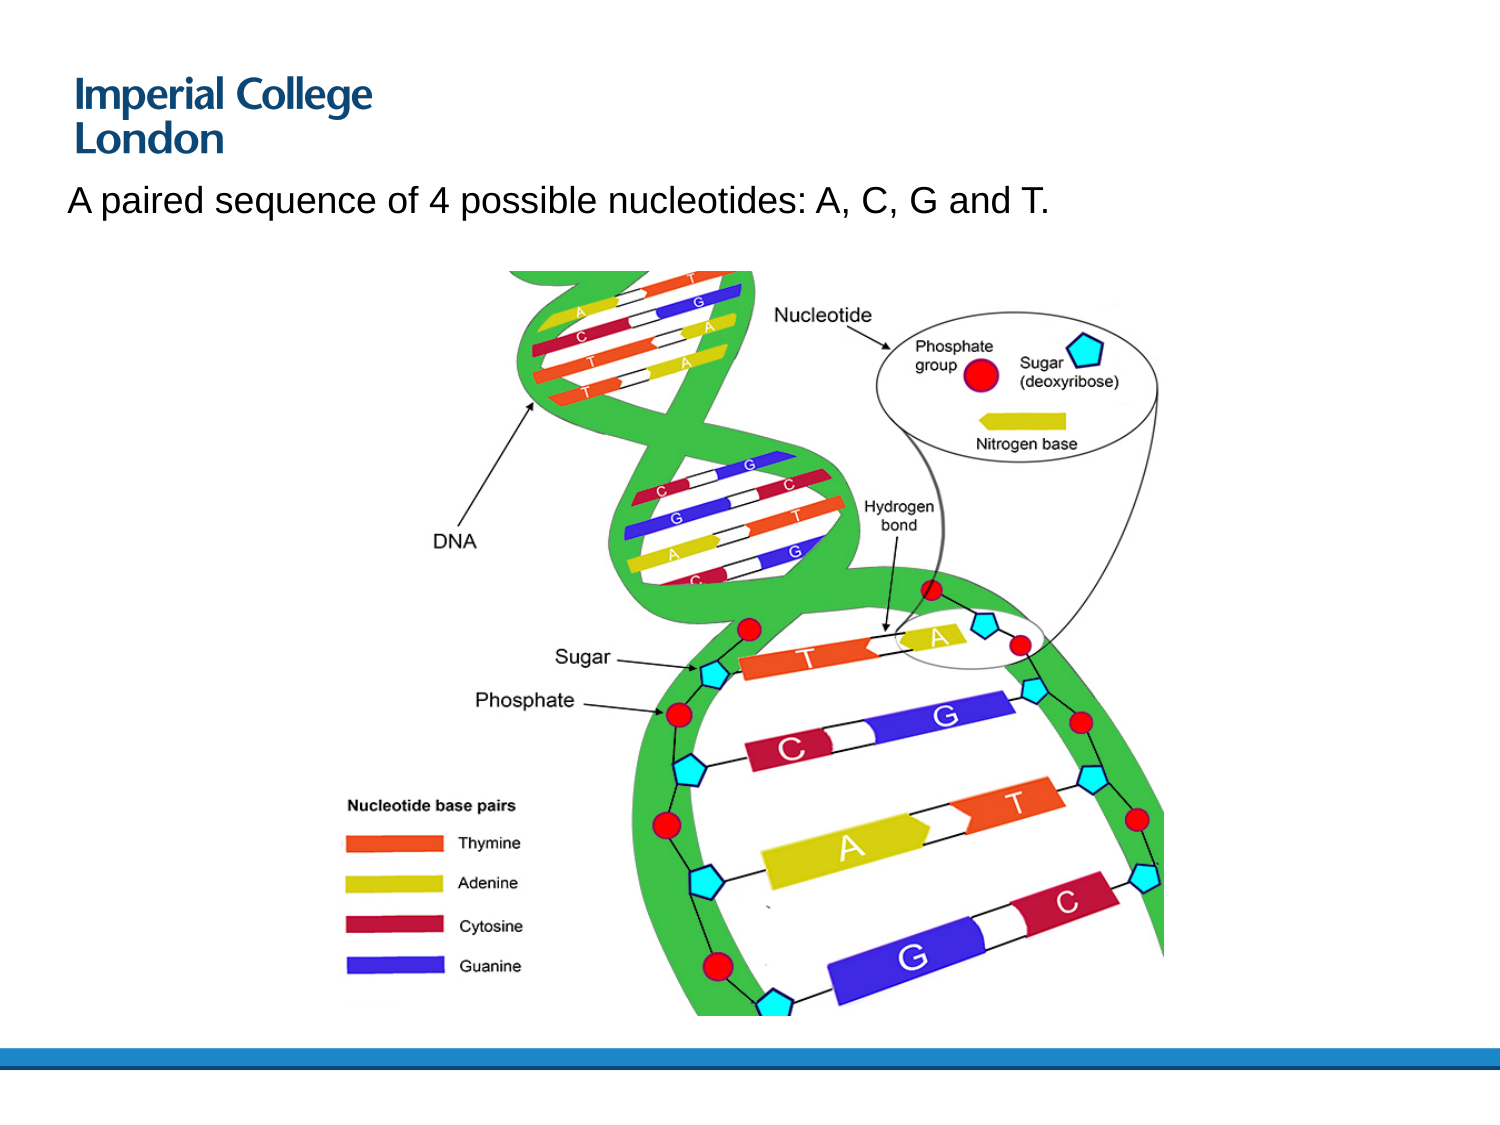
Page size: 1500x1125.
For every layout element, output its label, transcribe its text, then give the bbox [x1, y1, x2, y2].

picture [0, 0, 1500, 1125]
title A paired sequence of 4 possible nucleotides: A, C, G and T. [67, 153, 1418, 237]
